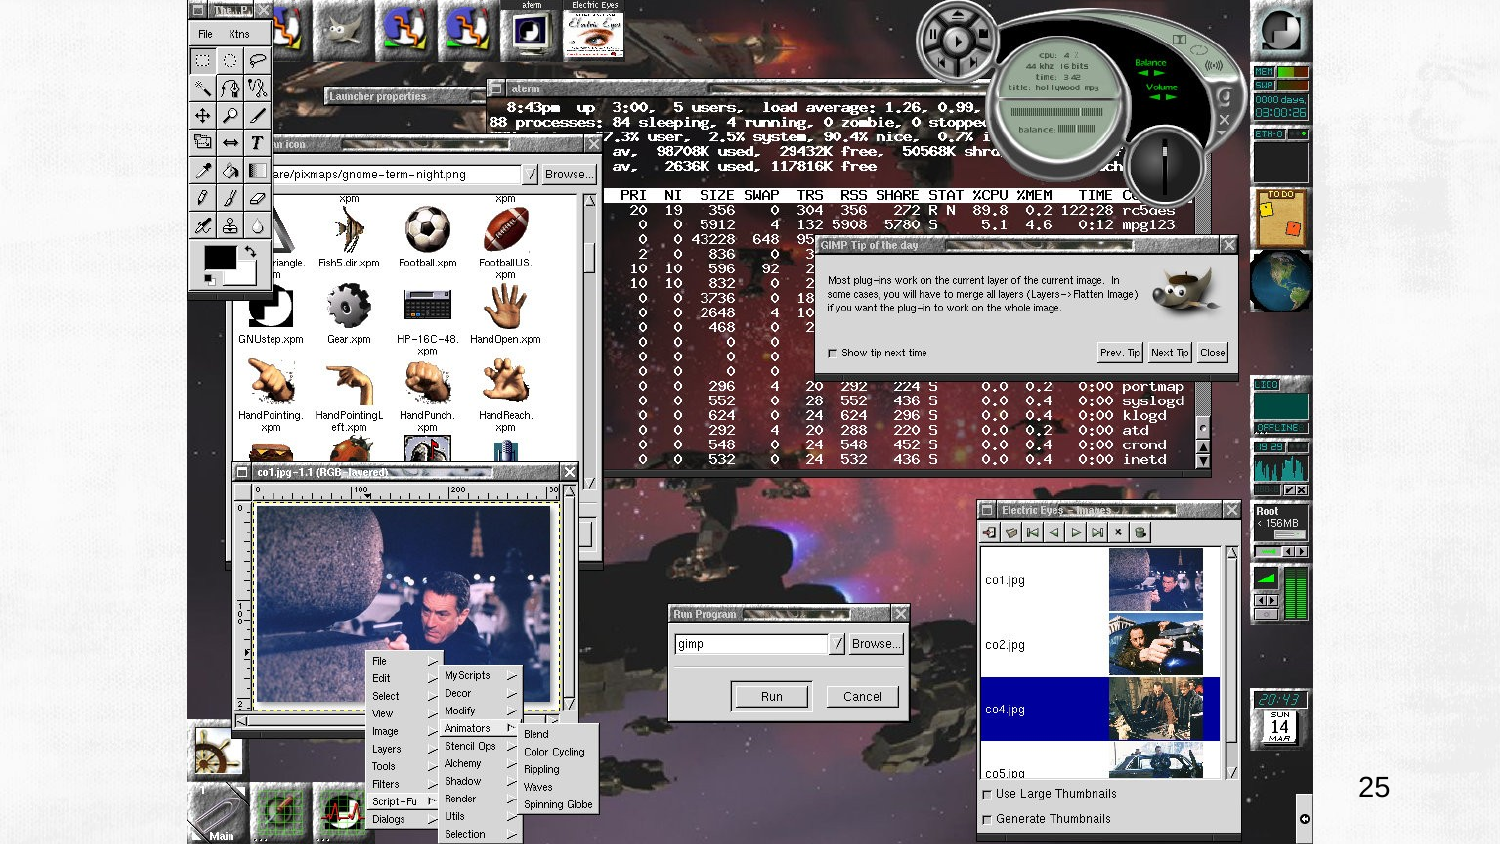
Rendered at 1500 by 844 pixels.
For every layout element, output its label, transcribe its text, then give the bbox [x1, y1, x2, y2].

slide_number <number> [1343, 753, 1434, 818]
picture [0, 0, 1500, 844]
